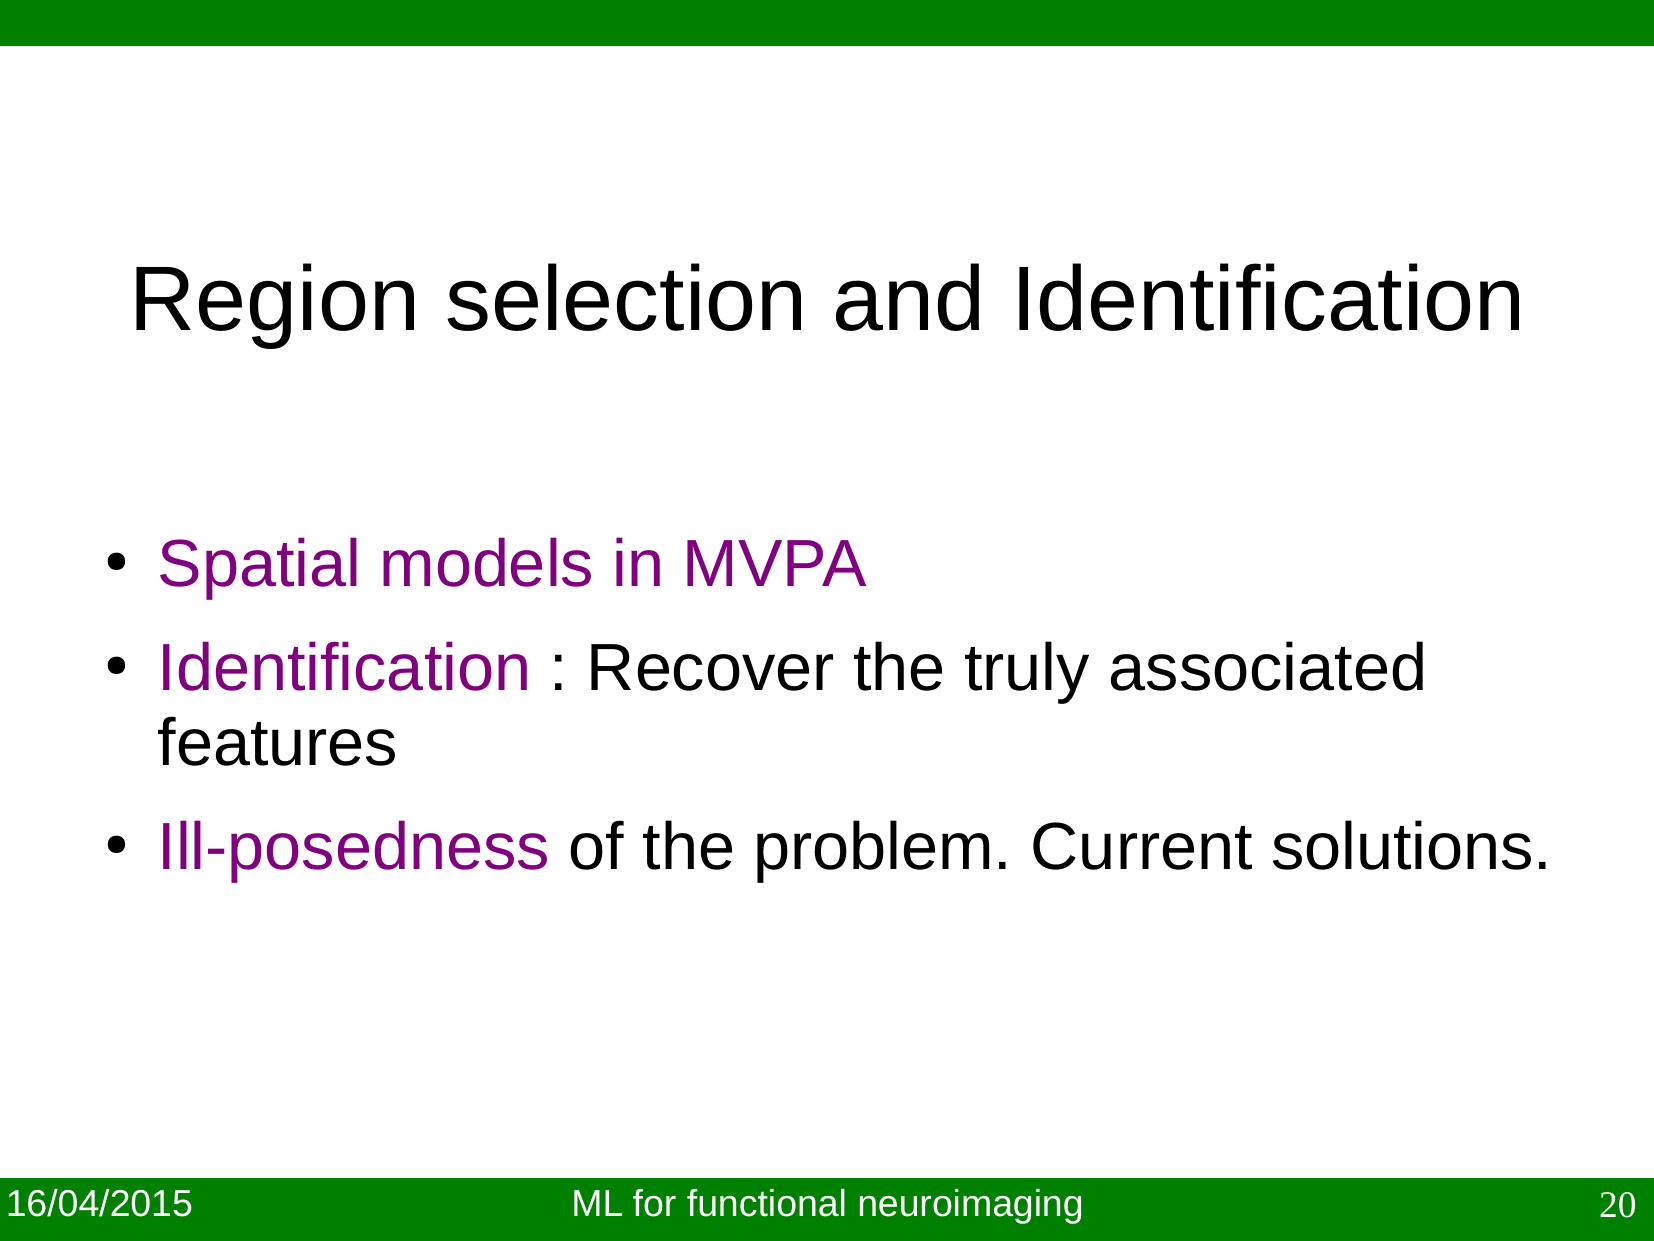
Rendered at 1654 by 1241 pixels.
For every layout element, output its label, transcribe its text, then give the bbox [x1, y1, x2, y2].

title Region selection and Identification [71, 195, 1561, 403]
list Spatial models in MVPA Identification : Recover the truly associated features Ill-posedness of the problem. Current solutions. [86, 525, 1576, 931]
